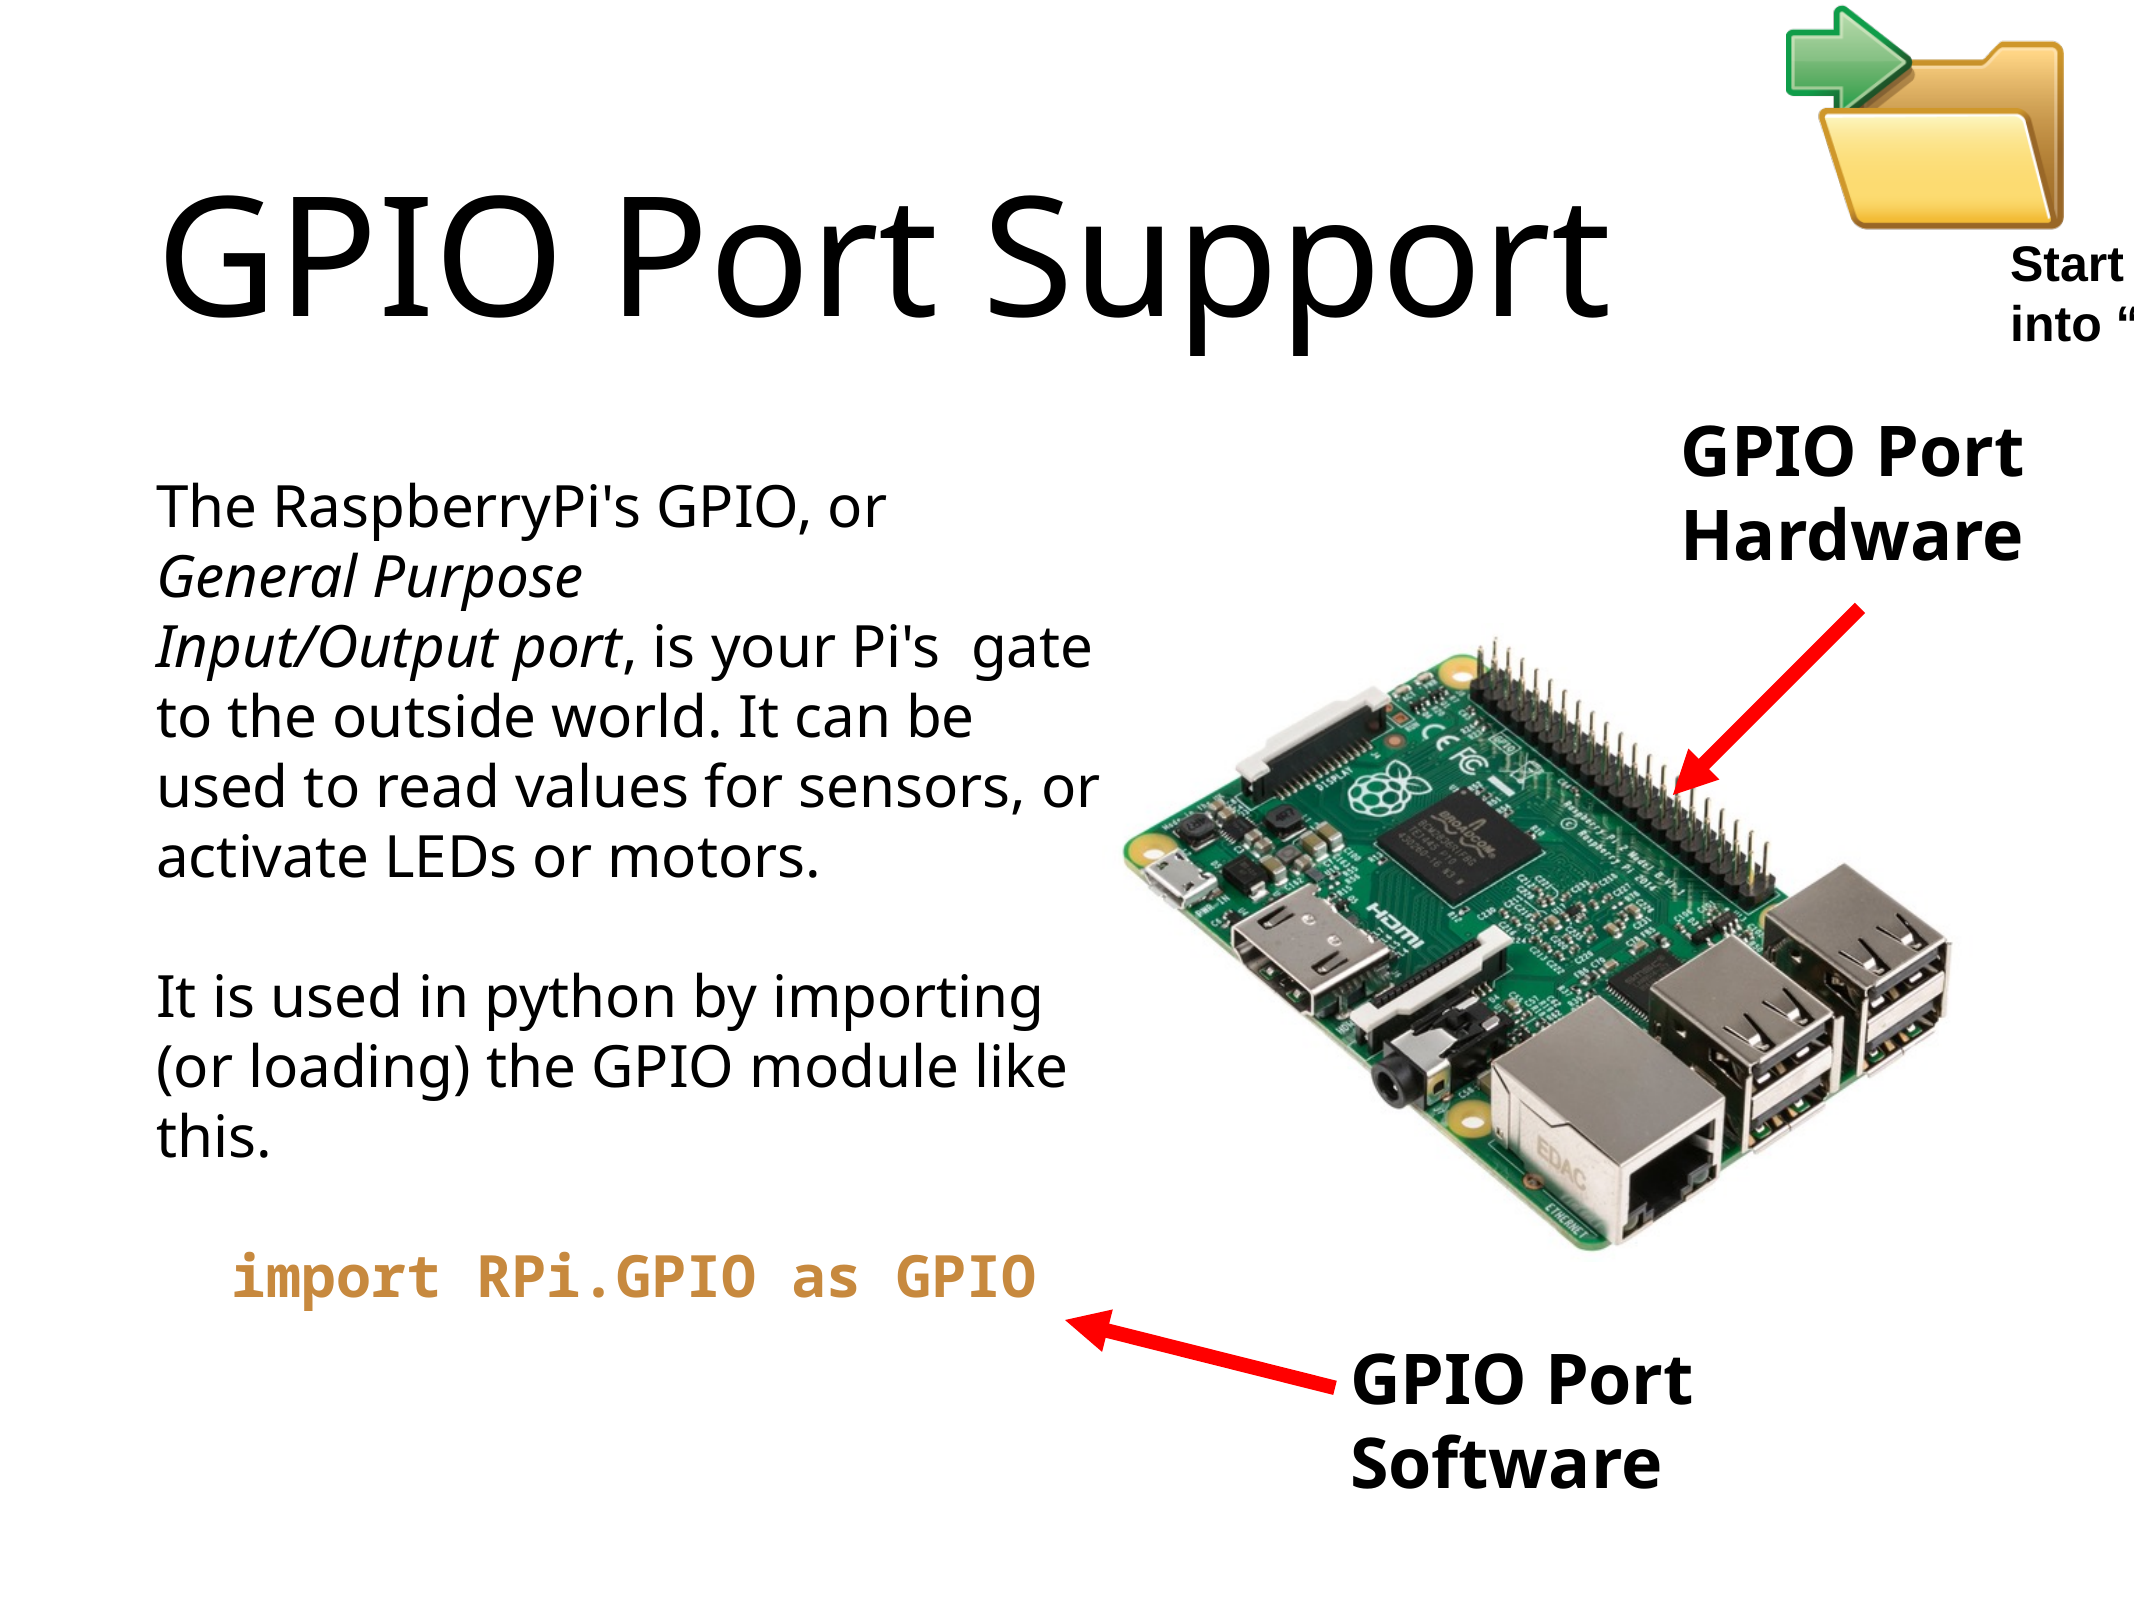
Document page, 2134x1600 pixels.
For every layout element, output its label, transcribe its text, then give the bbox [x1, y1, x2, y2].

picture [1786, 0, 2064, 247]
picture [1103, 623, 1978, 1262]
title GPIO Port Support [156, 72, 1978, 428]
text_box GPIO Port Software [1350, 1335, 1823, 1505]
text_box Start saving into “logger.py” [2001, 223, 2134, 361]
text_box GPIO Port Hardware [1680, 406, 2134, 577]
list The RaspberryPi's GPIO, or General Purpose Input/Output port, is your Pi's gate to the outside world. It can be used to read values for sensors, or activate LEDs or motors. It is used in python by importing (or loading) the GPIO module like this. import RPi.GPIO as GPIO [156, 373, 1103, 1406]
